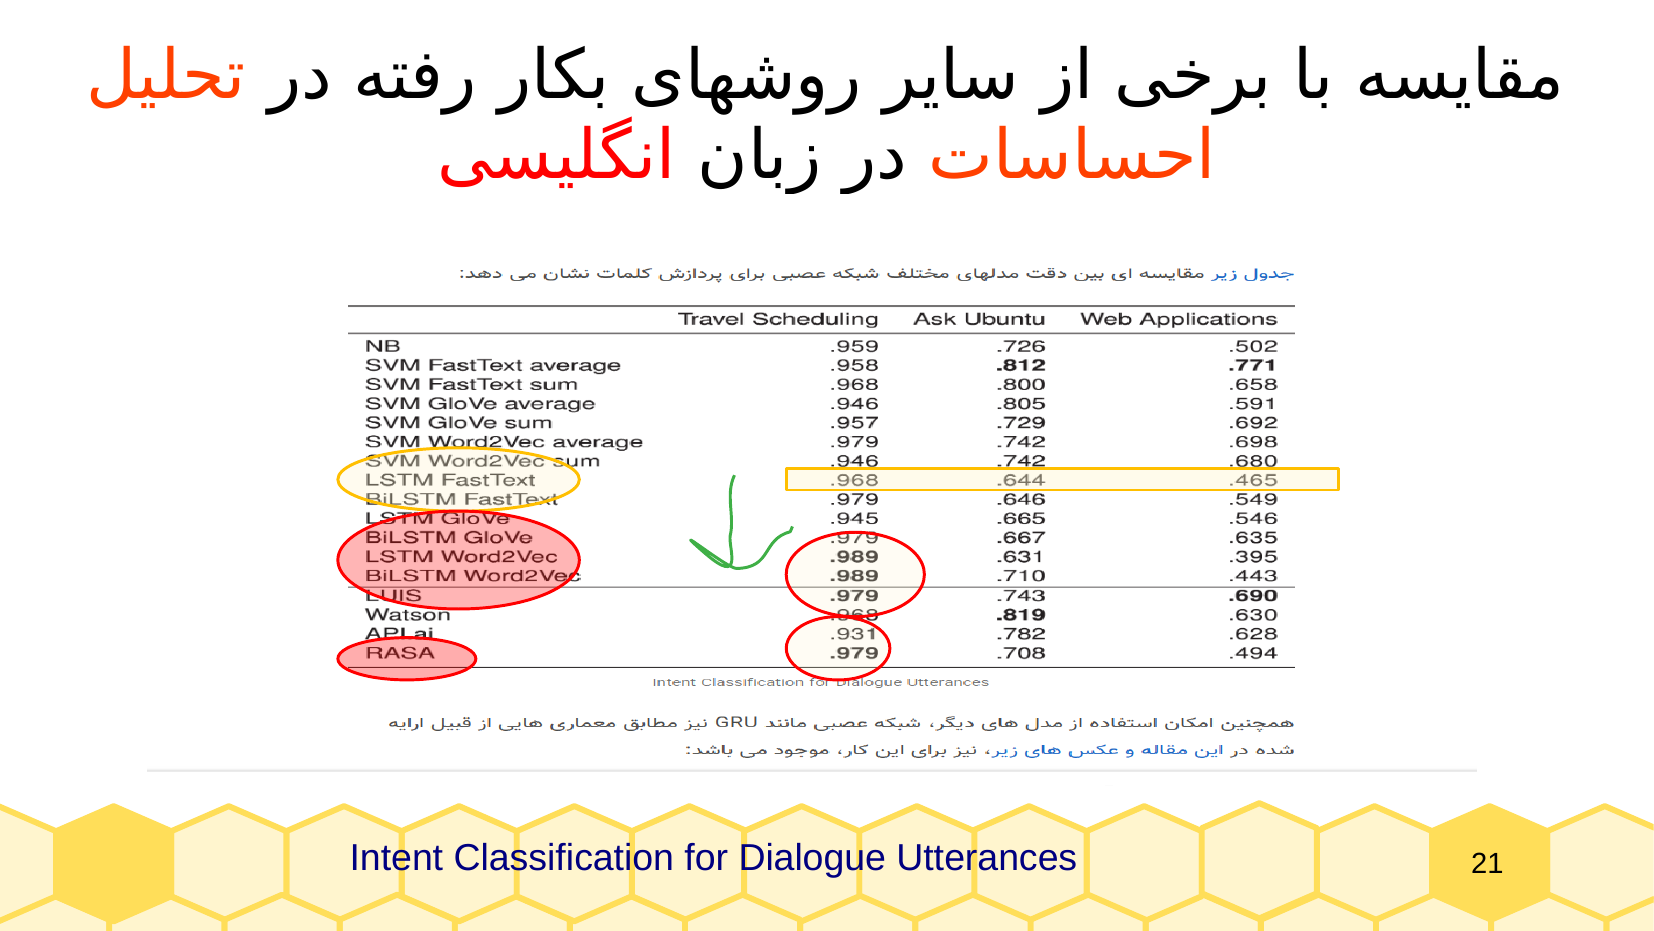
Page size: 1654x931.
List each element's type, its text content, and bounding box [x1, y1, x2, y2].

text_box [337, 637, 476, 680]
text_box [786, 532, 925, 680]
text_box Intent Classification for Dialogue Utterances [334, 829, 1093, 886]
text_box [337, 447, 580, 609]
title مقایسه با برخی از سایر روشهای بکار رفته در تحلیل احساسات در زبان انگلیسی [82, 34, 1571, 195]
picture [147, 194, 1477, 786]
text_box [786, 468, 1339, 490]
